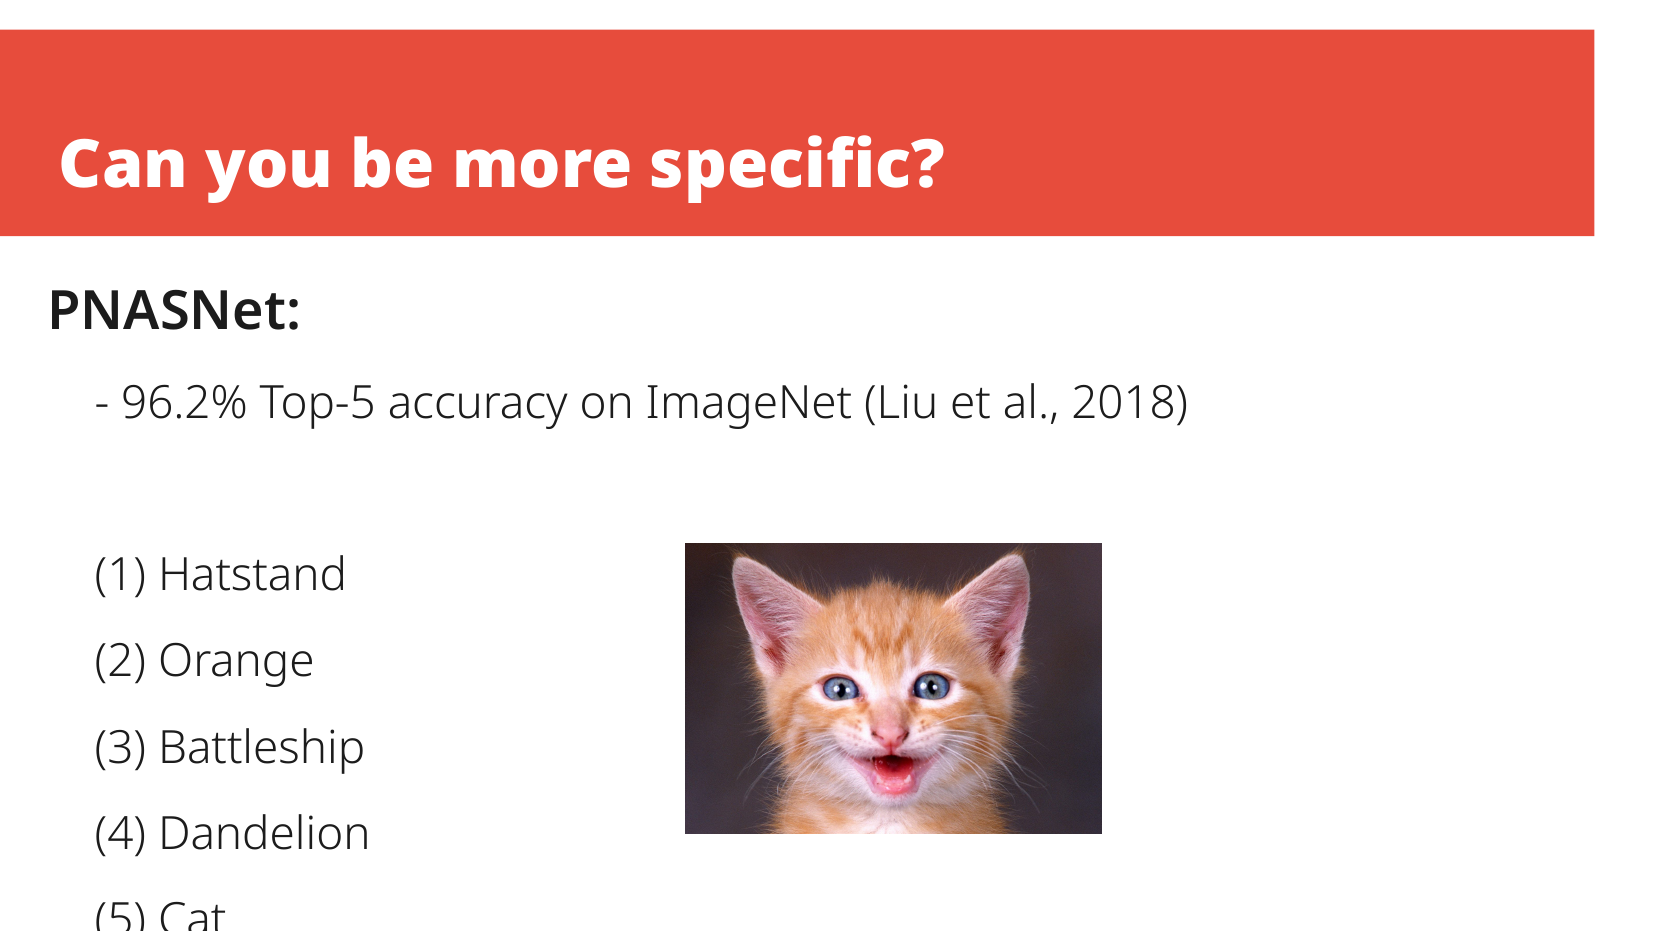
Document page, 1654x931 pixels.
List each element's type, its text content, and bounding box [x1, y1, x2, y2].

title Can you be more specific? [59, 59, 1595, 207]
list PNASNet: - 96.2% Top-5 accuracy on ImageNet (Liu et al., 2018) (1) Hatstand (2) Orange (3) Battleship (4) Dandelion (5) Cat [47, 271, 1554, 931]
picture [685, 543, 1102, 835]
